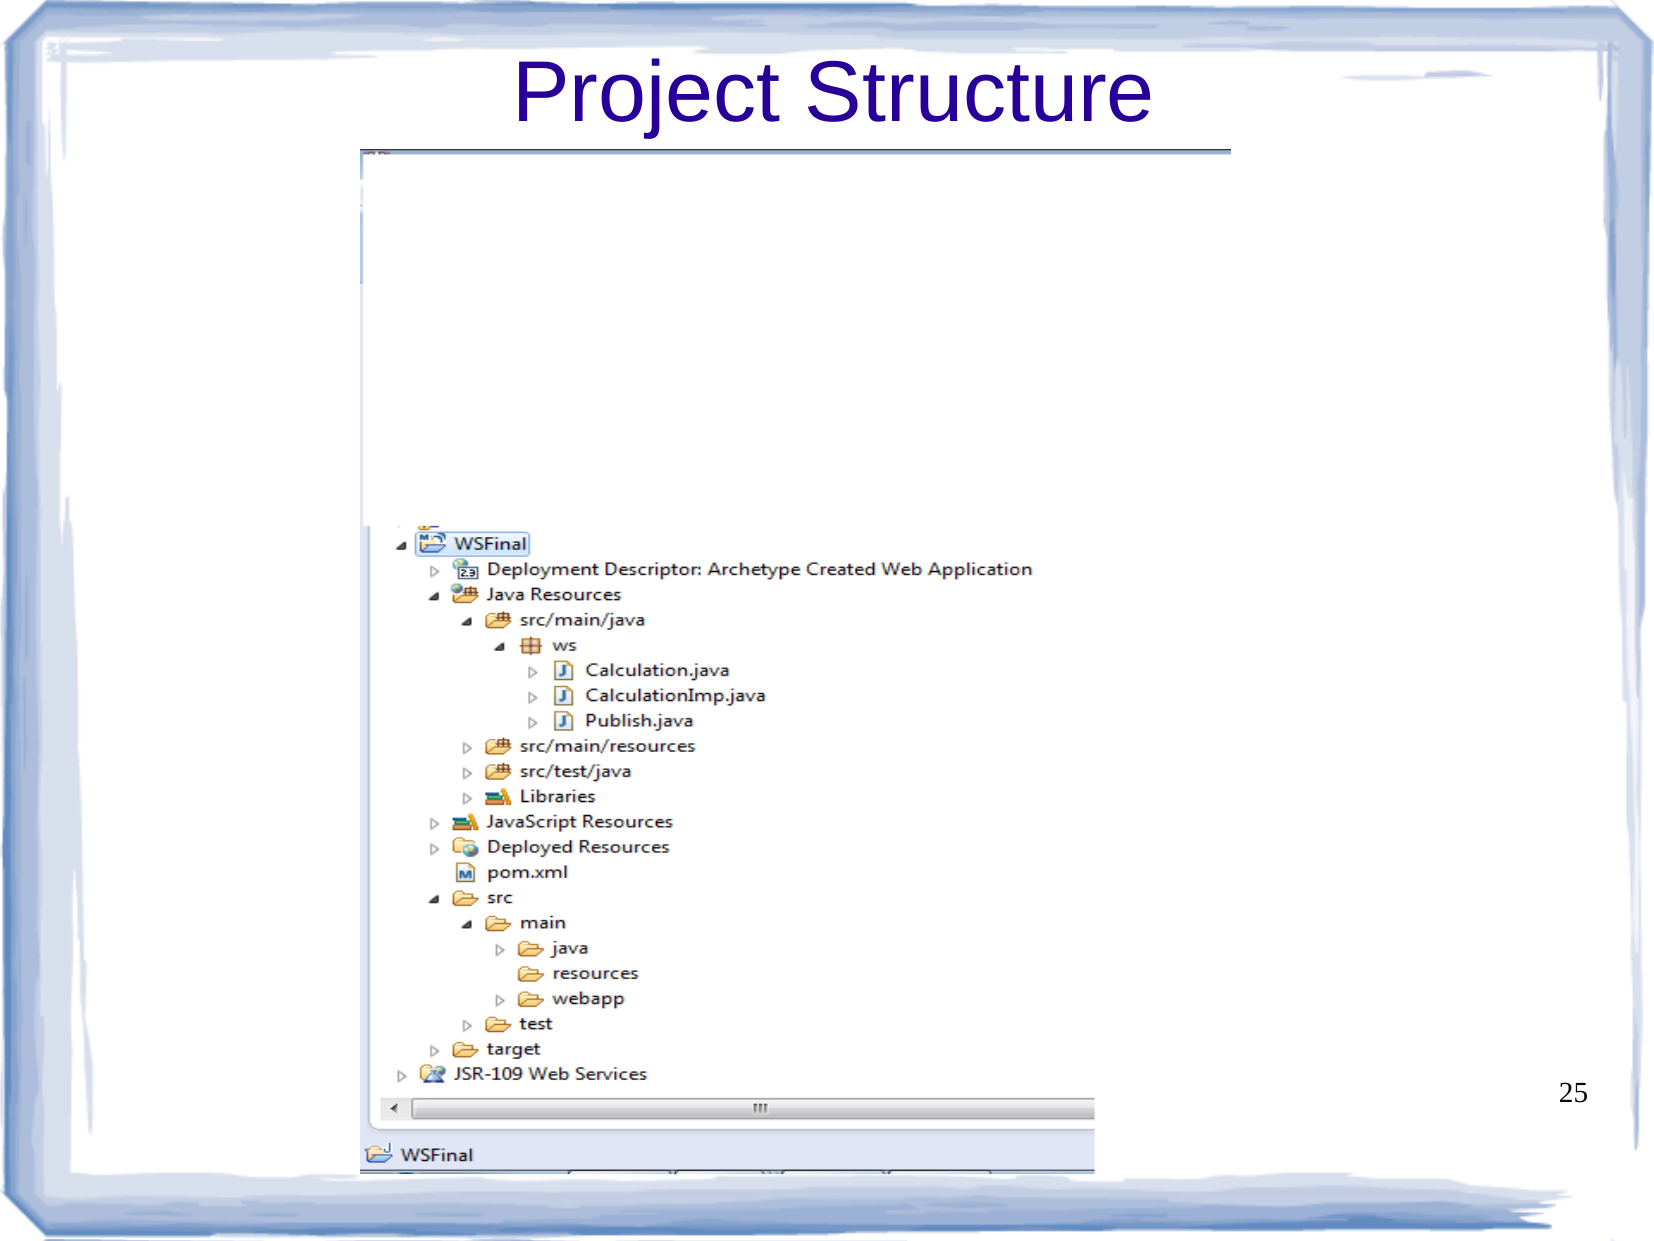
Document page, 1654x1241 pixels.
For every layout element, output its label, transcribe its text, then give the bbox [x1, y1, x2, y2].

title Project Structure [90, 0, 1579, 196]
picture [0, 0, 1654, 1241]
